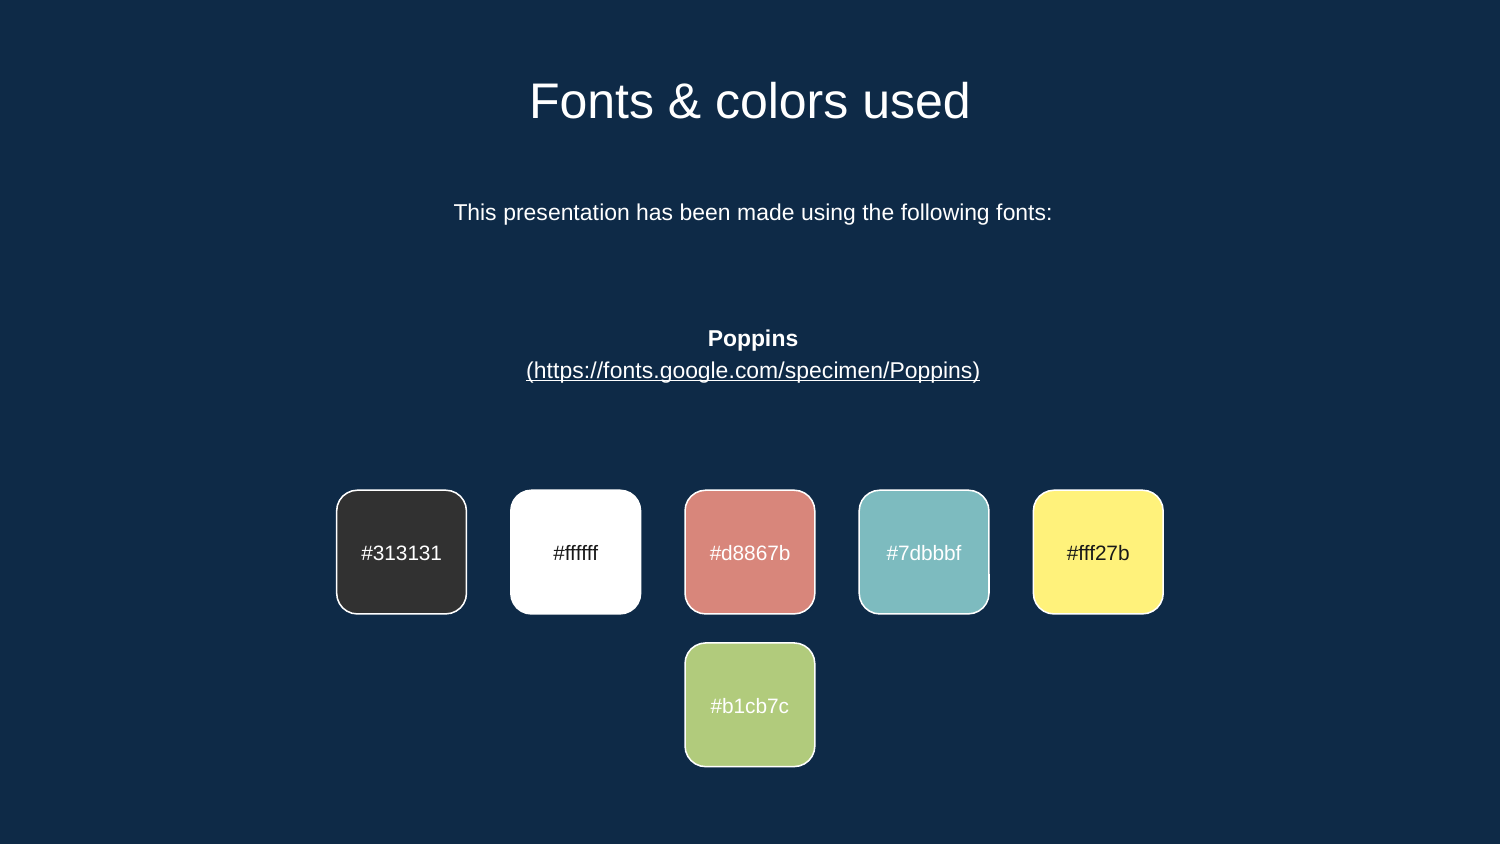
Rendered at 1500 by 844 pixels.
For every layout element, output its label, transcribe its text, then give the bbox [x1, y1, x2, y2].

text_box [685, 642, 815, 668]
text_box #313131 [336, 515, 467, 589]
text_box #d8867b [685, 515, 815, 589]
text_box [336, 589, 467, 614]
text_box [1033, 490, 1164, 515]
text_box [685, 741, 815, 767]
list Poppins (https://fonts.google.com/specimen/Poppins) [175, 264, 1332, 470]
text_box [685, 490, 815, 515]
text_box [859, 589, 989, 614]
text_box [510, 589, 641, 614]
text_box [685, 589, 815, 614]
text_box #fff27b [1033, 515, 1164, 589]
text_box #ffffff [510, 515, 641, 589]
text_box [859, 490, 989, 515]
text_box Fonts & colors used [171, 53, 1328, 133]
text_box #b1cb7c [685, 668, 815, 741]
text_box [1033, 589, 1164, 614]
text_box [336, 490, 467, 515]
list This presentation has been made using the following fonts: [175, 178, 1332, 251]
text_box [510, 490, 641, 515]
text_box #7dbbbf [859, 515, 989, 589]
